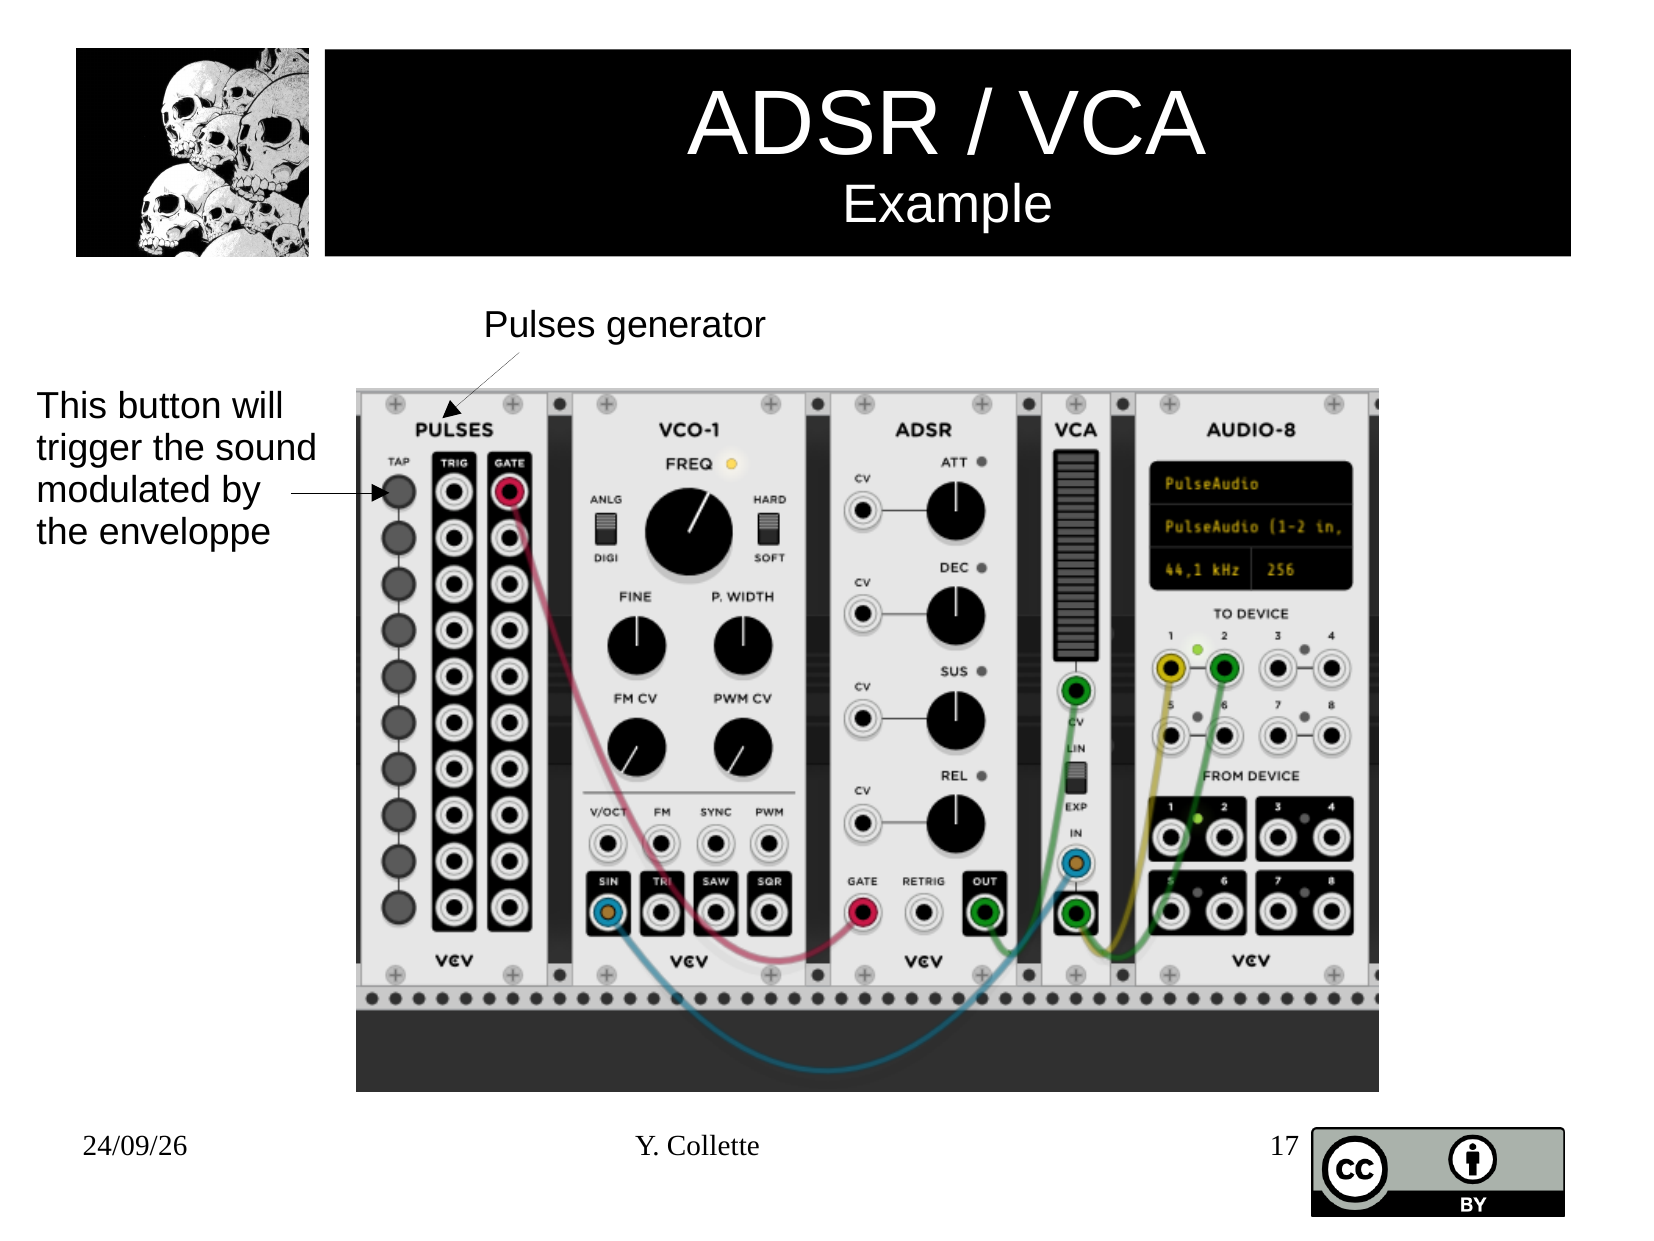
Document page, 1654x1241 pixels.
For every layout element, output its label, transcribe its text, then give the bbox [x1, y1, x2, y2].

picture [76, 48, 309, 257]
picture [356, 388, 1379, 1092]
text_box This button will trigger the sound modulated by the enveloppe [21, 377, 335, 561]
picture [1311, 1127, 1565, 1217]
title ADSR / VCA Example [324, 49, 1571, 257]
text_box Pulses generator [468, 295, 813, 353]
